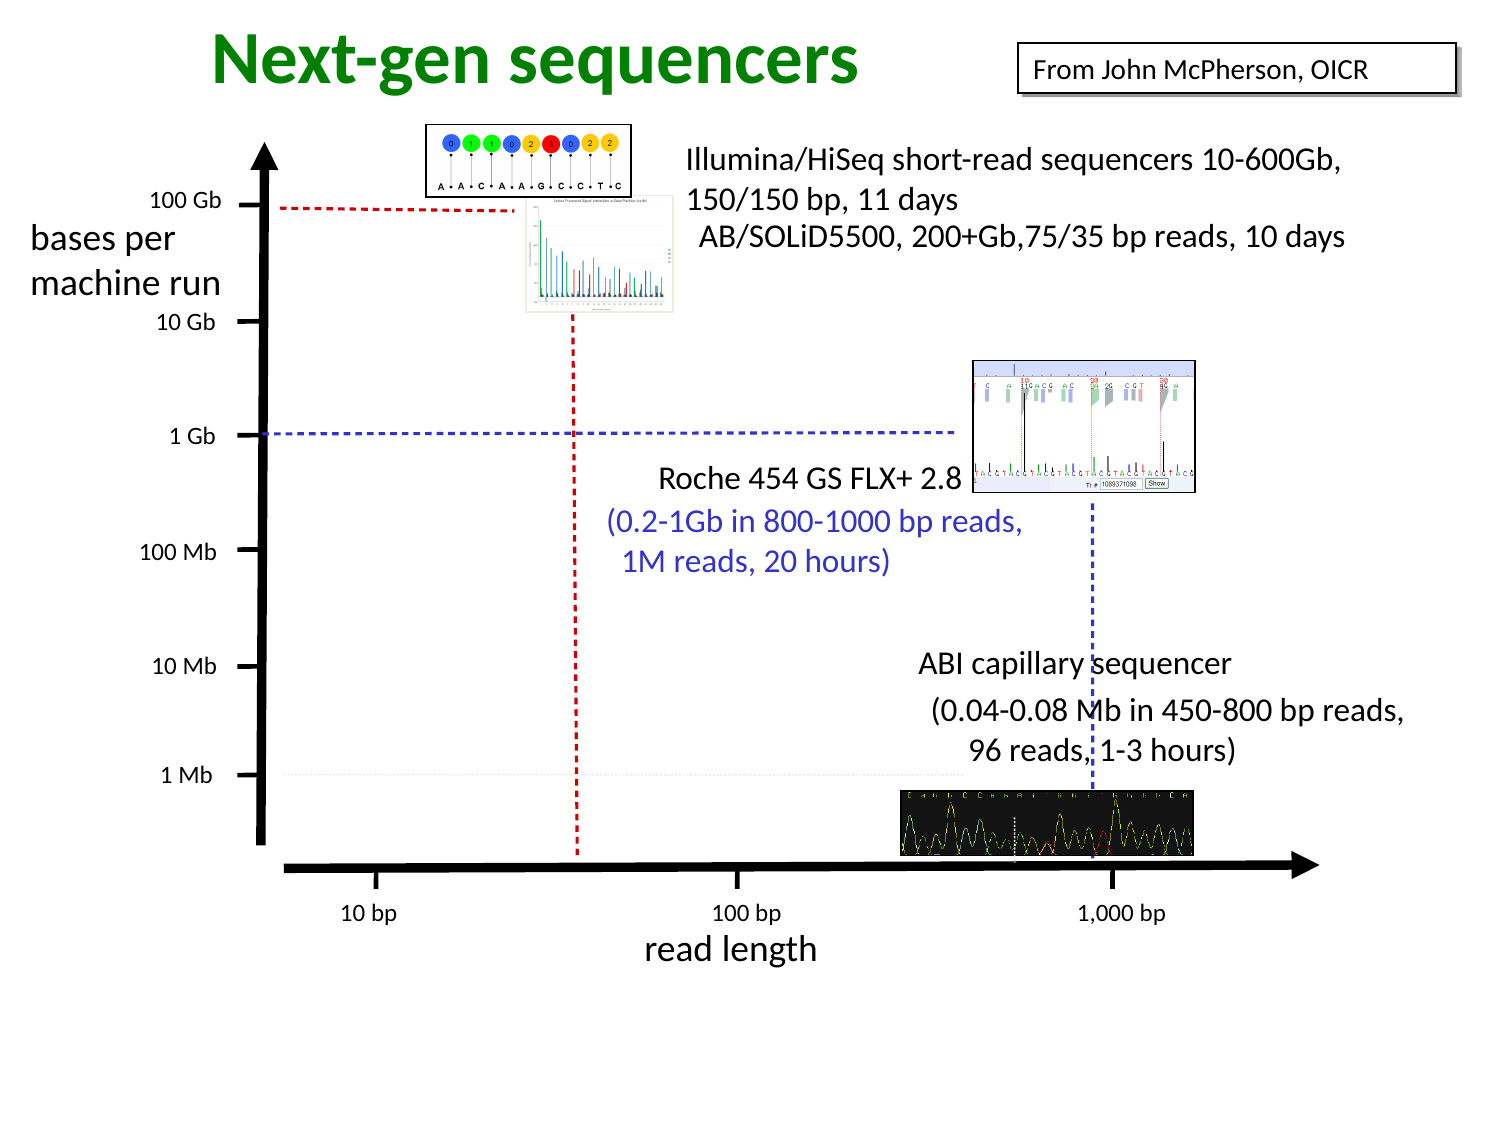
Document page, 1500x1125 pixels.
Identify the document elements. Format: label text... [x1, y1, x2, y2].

text_box Next-gen sequencers [53, 0, 1018, 148]
text_box 10 bp [325, 888, 413, 935]
text_box Roche 454 GS FLX+ 2.8 [643, 448, 1093, 491]
text_box ABI capillary sequencer [903, 633, 1372, 689]
text_box AB/SOLiD5500, 200+Gb,75/35 bp reads, 10 days [684, 206, 1361, 262]
text_box 1,000 bp [1062, 888, 1182, 935]
picture [527, 196, 672, 312]
text_box (0.04-0.08 Mb in 450-800 bp reads, 96 reads, 1-3 hours) [915, 680, 1420, 776]
text_box Illumina/HiSeq short-read sequencers 10-600Gb, 150/150 bp, 11 days [670, 129, 1424, 225]
text_box read length [629, 916, 834, 977]
text_box 10 Mb [136, 641, 233, 688]
text_box (0.2-1Gb in 800-1000 bp reads, 1M reads, 20 hours) [591, 491, 1129, 587]
text_box 100 Gb [134, 176, 237, 222]
text_box 10 Gb [140, 298, 231, 344]
text_box bases per machine run [15, 205, 237, 312]
picture [973, 361, 1195, 492]
text_box 1 Gb [153, 411, 231, 458]
picture [902, 791, 1193, 855]
text_box From John McPherson, OICR [1018, 42, 1456, 94]
picture [427, 125, 631, 197]
text_box 100 Mb [123, 527, 233, 573]
text_box 100 bp [696, 888, 797, 935]
text_box 1 Mb [145, 750, 228, 796]
